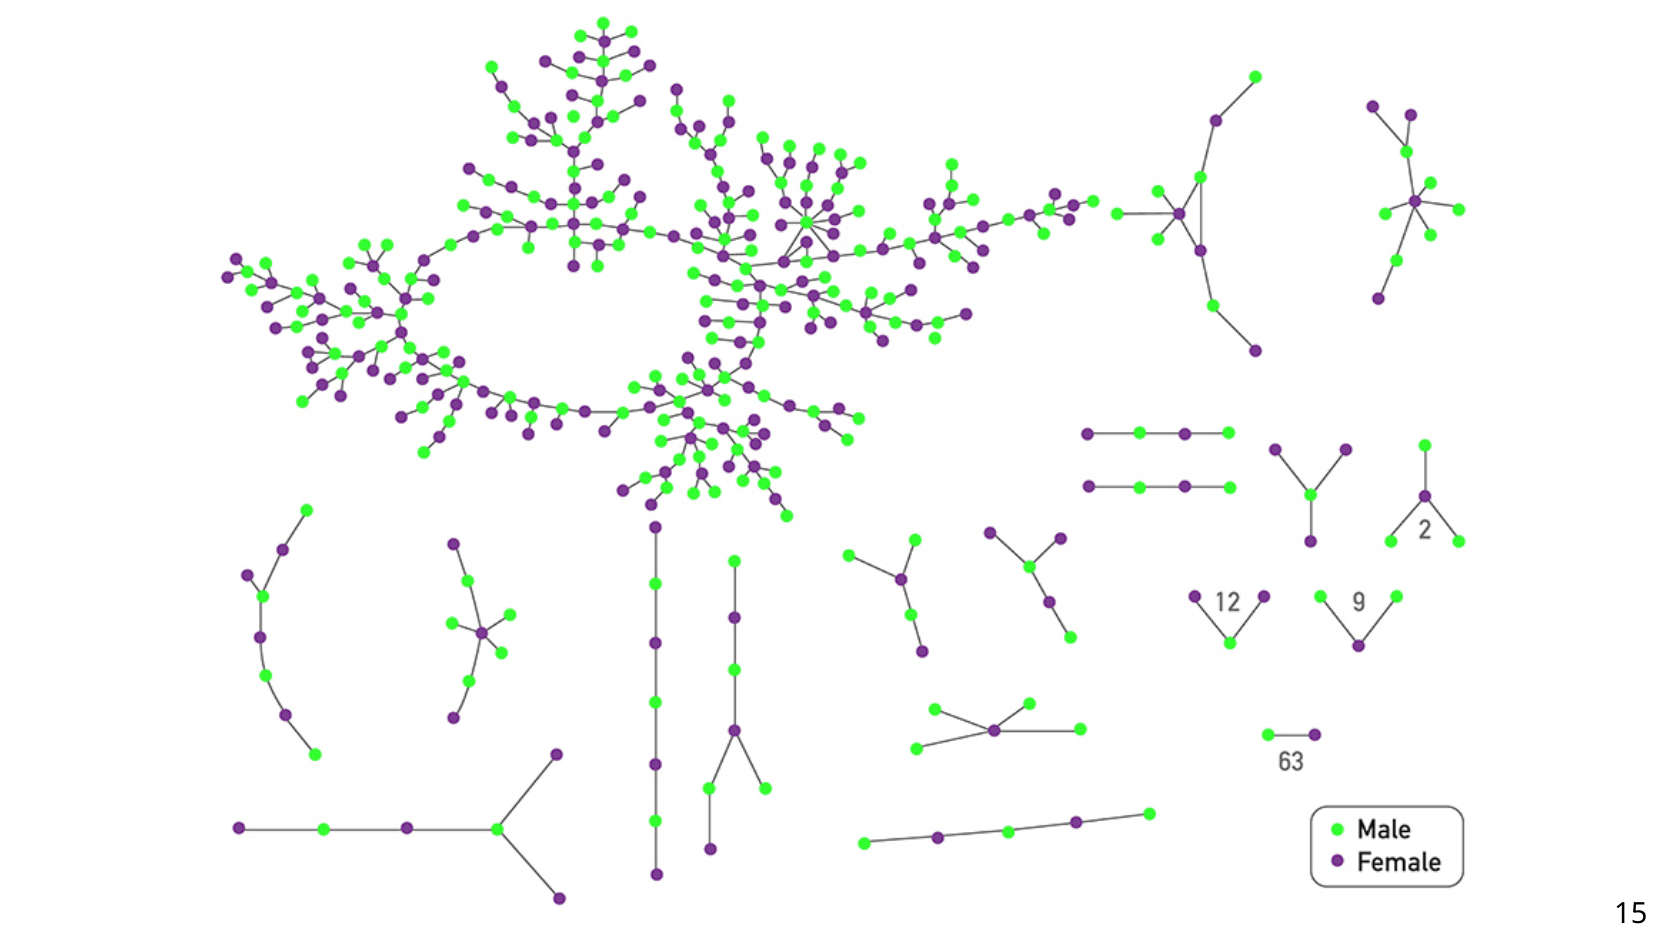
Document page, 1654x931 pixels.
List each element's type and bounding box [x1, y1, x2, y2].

picture [198, 4, 1483, 931]
